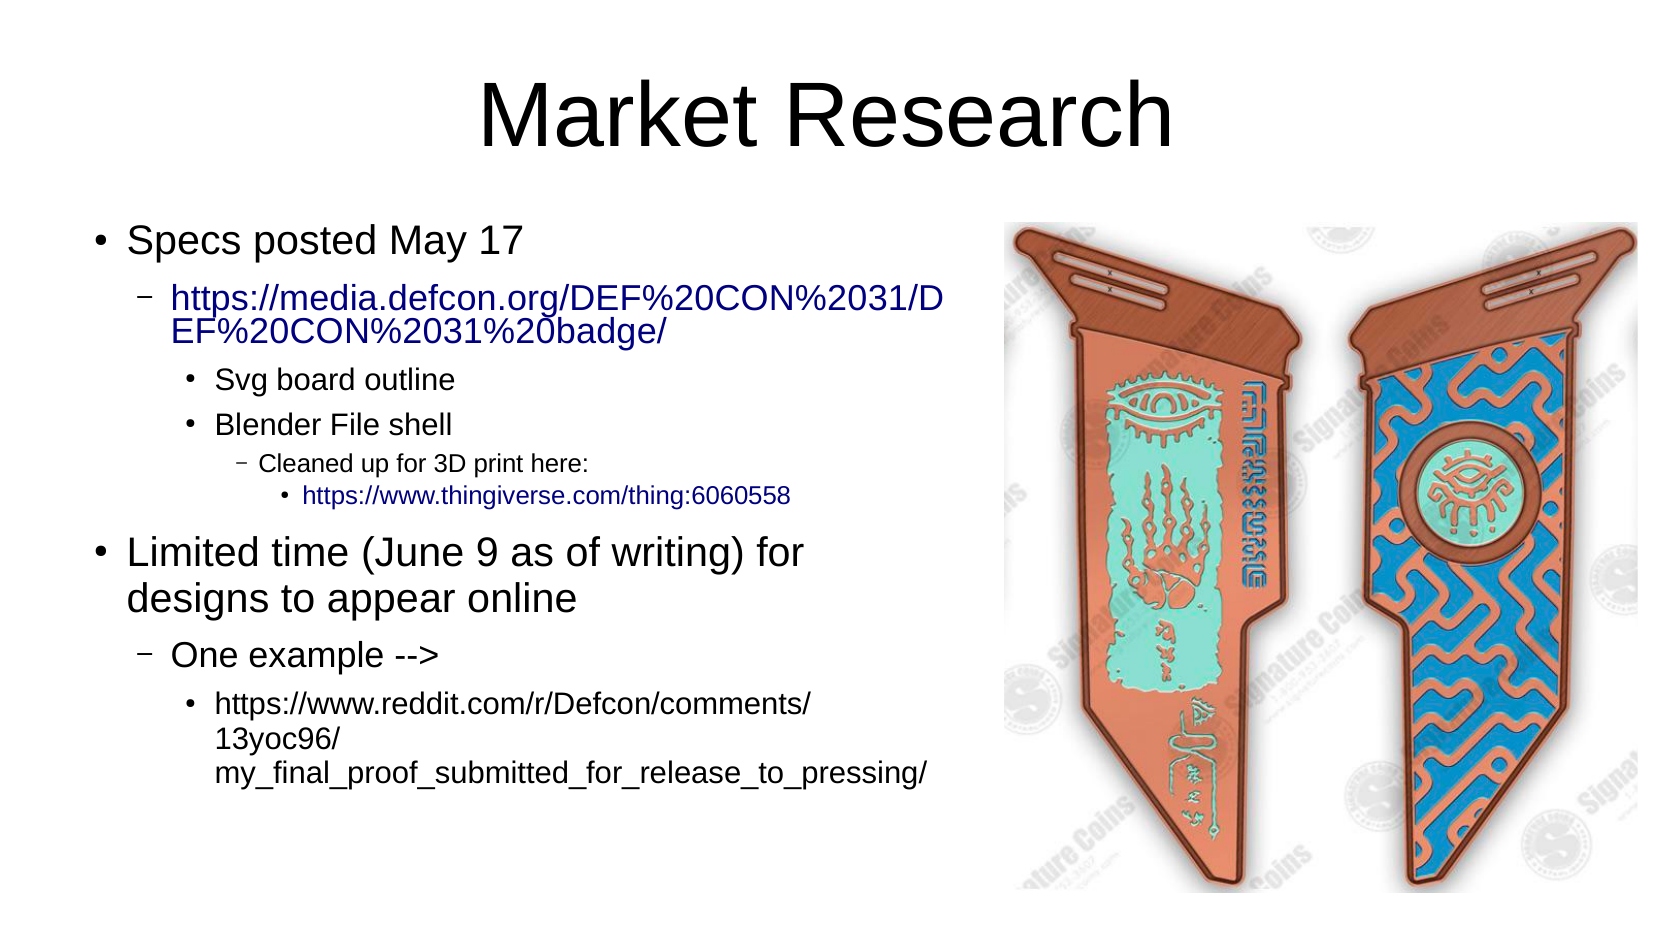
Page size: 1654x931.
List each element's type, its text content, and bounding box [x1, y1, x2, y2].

list Specs posted May 17 https://media.defcon.org/DEF%20CON%2031/DEF%20CON%2031%20badge/ Svg board outline Blender File shell Cleaned up for 3D print here: https://www.thingiverse.com/thing:6060558 Limited time (June 9 as of writing) for designs to appear online One example --> https://www.reddit.com/r/Defcon/comments/13yoc96/my_final_proof_submitted_for_release_to_pressing/ [82, 217, 940, 794]
title Market Research [82, 37, 1571, 193]
picture [1004, 222, 1638, 893]
